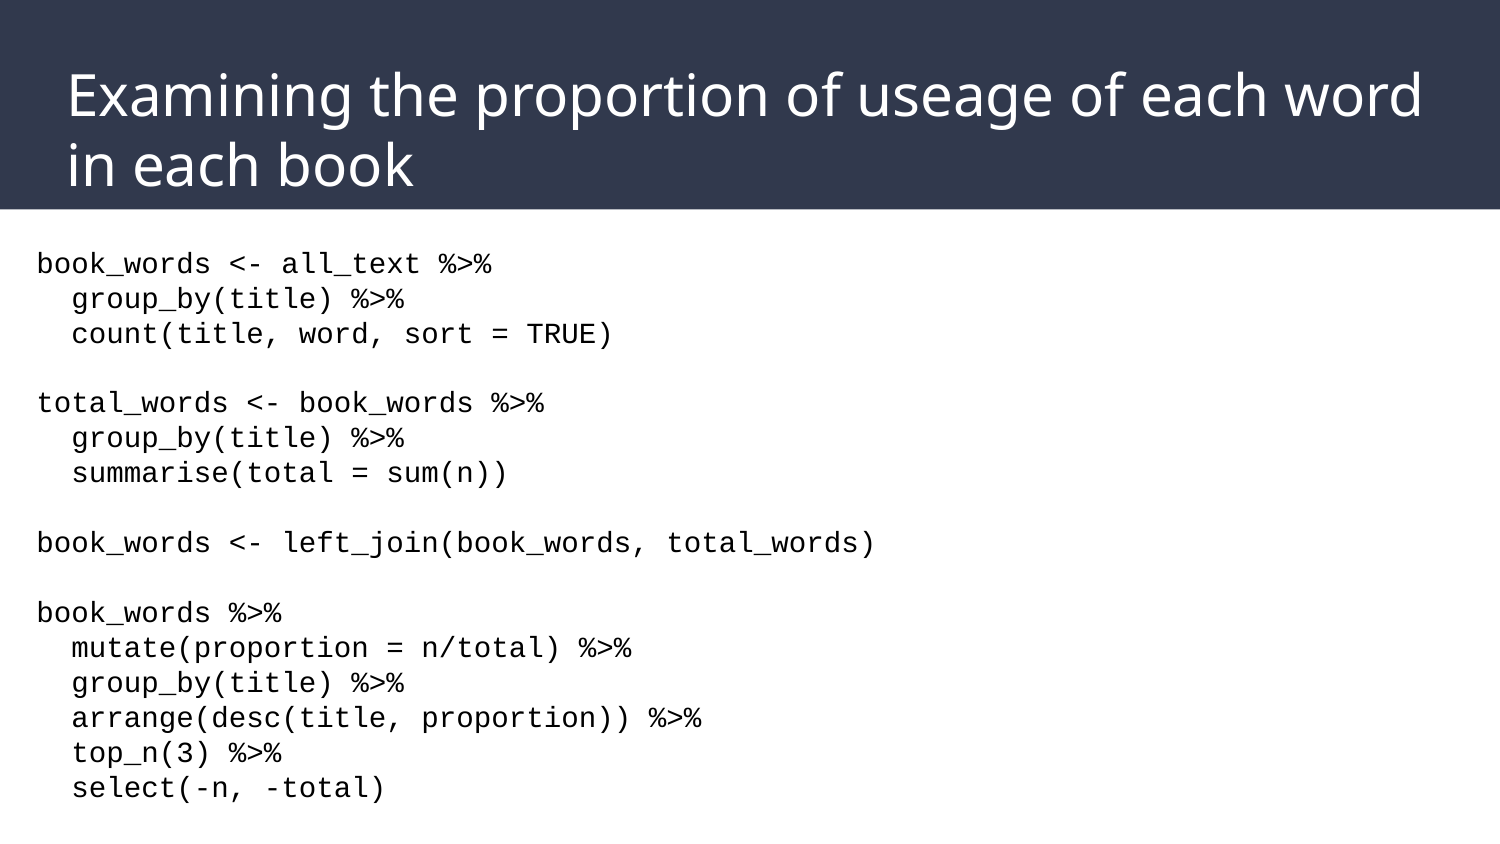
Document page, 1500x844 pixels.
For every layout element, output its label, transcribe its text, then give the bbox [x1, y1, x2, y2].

title Examining the proportion of useage of each word in each book [51, 43, 1449, 146]
text_box book_words <- all_text %>% group_by(title) %>% count(title, word, sort = TRUE) total_words <- book_words %>% group_by(title) %>% summarise(total = sum(n)) book_words <- left_join(book_words, total_words) book_words %>% mutate(proportion = n/total) %>% group_by(title) %>% arrange(desc(title, proportion)) %>% top_n(3) %>% select(-n, -total) [21, 228, 1487, 830]
